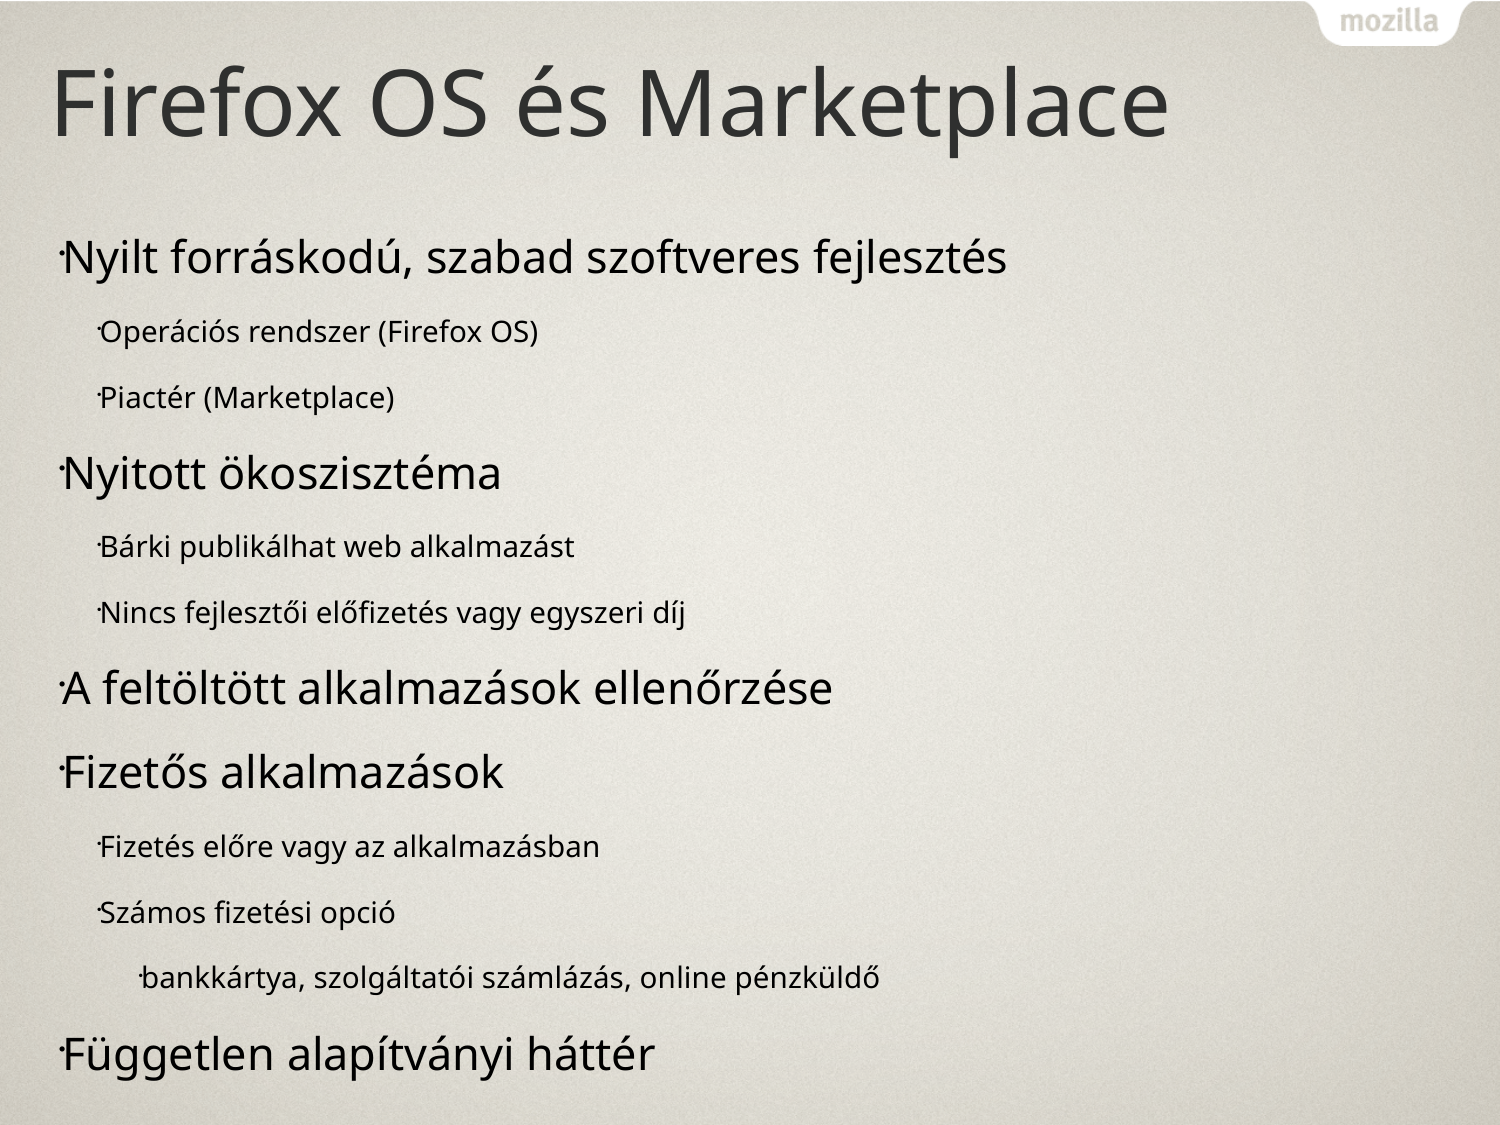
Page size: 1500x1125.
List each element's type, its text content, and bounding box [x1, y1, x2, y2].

list Nyilt forráskodú, szabad szoftveres fejlesztés Operációs rendszer (Firefox OS) Piactér (Marketplace) Nyitott ökoszisztéma Bárki publikálhat web alkalmazást Nincs fejlesztői előfizetés vagy egyszeri díj A feltöltött alkalmazások ellenőrzése Fizetős alkalmazások Fizetés előre vagy az alkalmazásban Számos fizetési opció bankkártya, szolgáltatói számlázás, online pénzküldő Független alapítványi háttér [40, 214, 1459, 1094]
picture [0, 0, 1500, 1125]
title Firefox OS és Marketplace [40, 0, 1459, 214]
